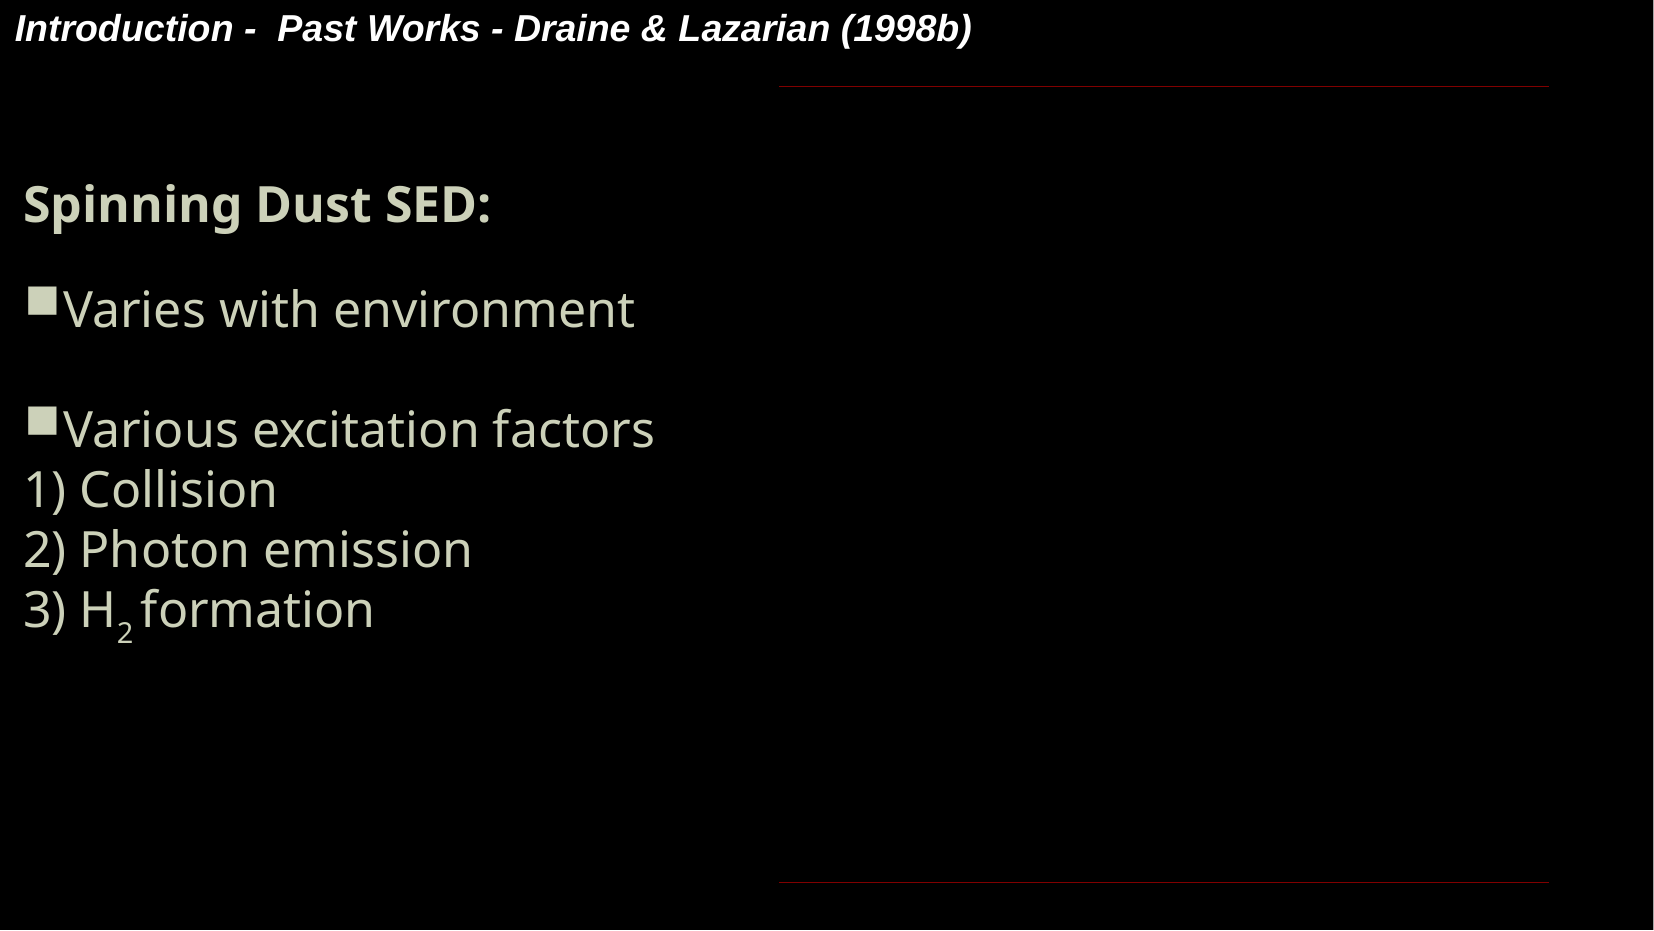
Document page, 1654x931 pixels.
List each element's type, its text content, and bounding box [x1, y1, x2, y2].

picture [779, 81, 1569, 890]
text_box Spinning Dust SED: Varies with environment Various excitation factors Collision Photon emission H2 formation [8, 164, 765, 931]
text_box Introduction - Past Works - Draine & Lazarian (1998b) [0, 0, 1654, 57]
